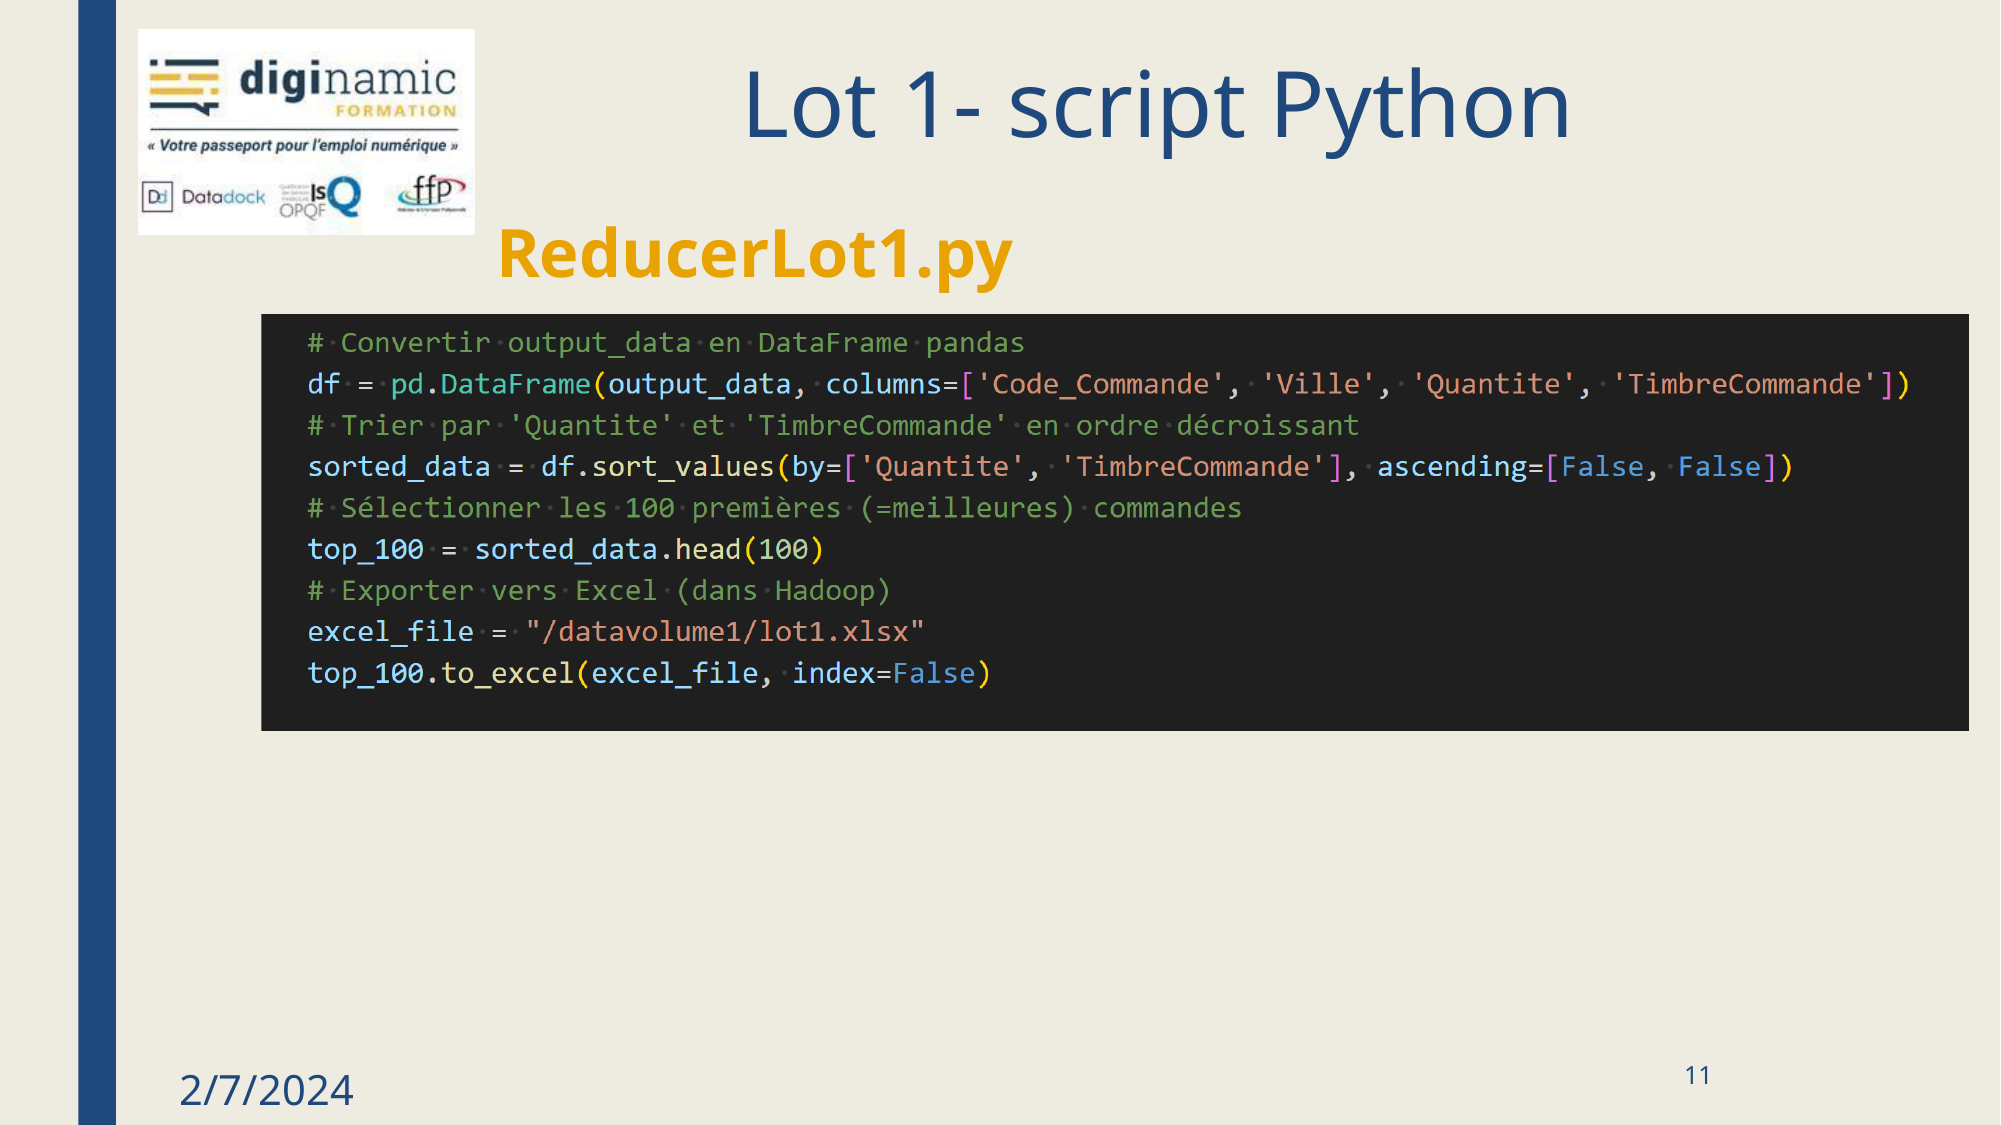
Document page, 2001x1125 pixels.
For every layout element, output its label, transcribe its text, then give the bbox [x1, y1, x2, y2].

text_box [1669, 1043, 1931, 1110]
title Lot 1- script Python [516, 51, 1801, 172]
text_box 2/7/2024 [164, 1056, 389, 1110]
picture [261, 314, 1969, 731]
text_box ReducerLot1.py [430, 213, 1080, 305]
